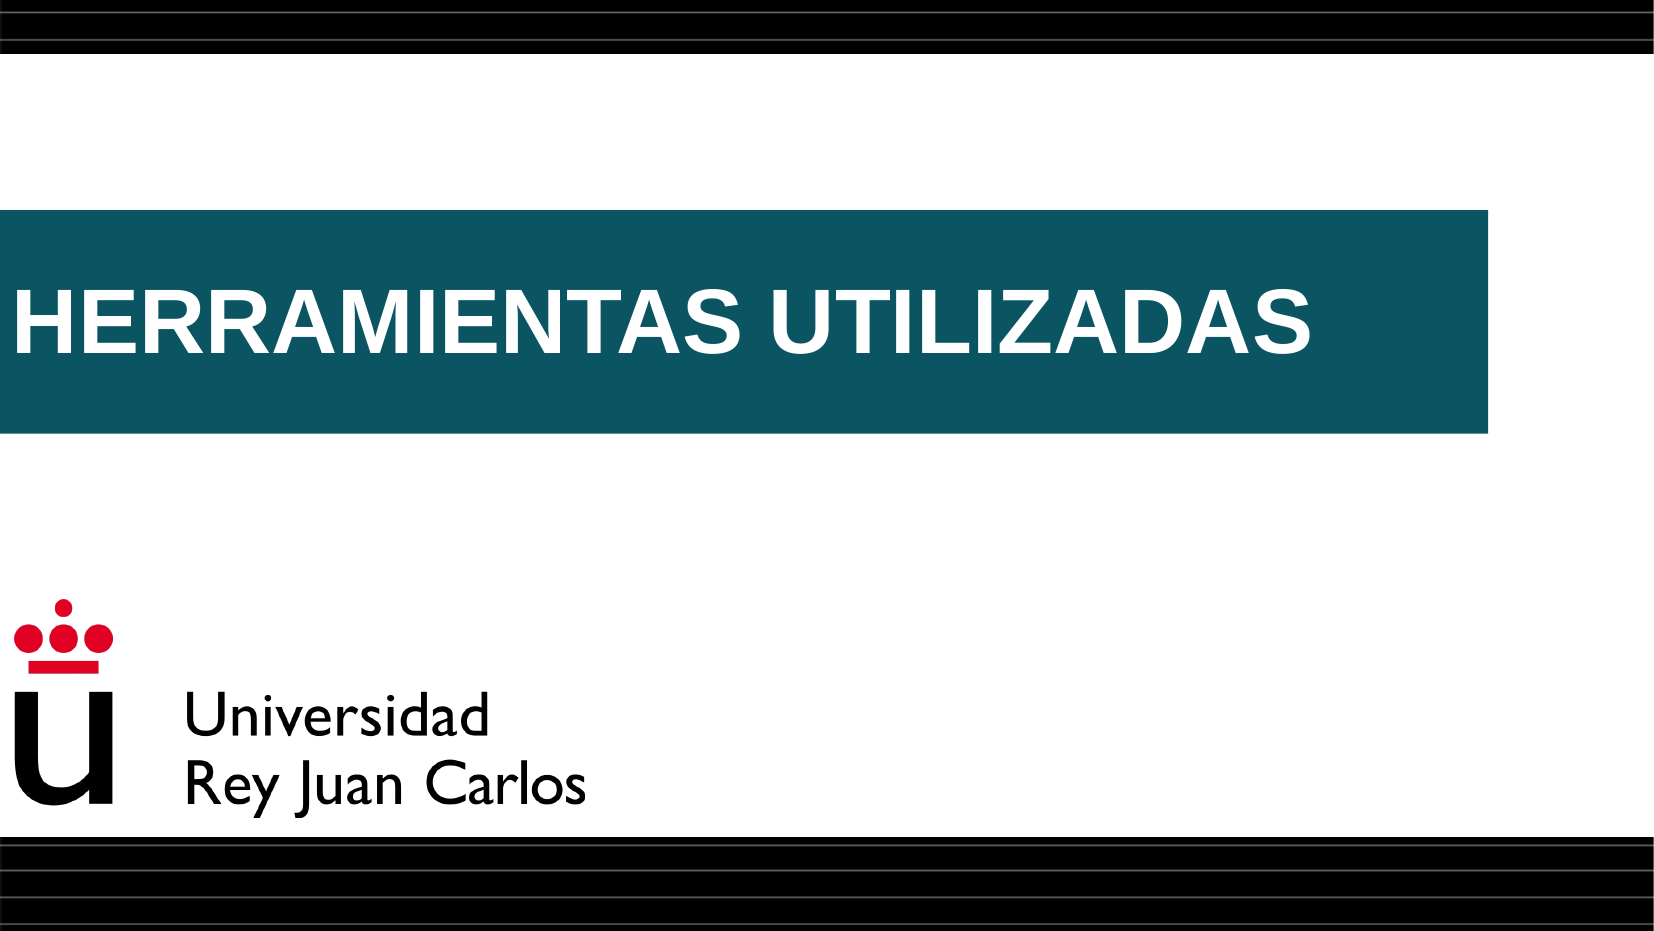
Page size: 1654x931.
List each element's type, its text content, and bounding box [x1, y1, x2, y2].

picture [14, 599, 585, 818]
picture [0, 837, 1654, 931]
picture [0, 0, 1654, 54]
title HERRAMIENTAS UTILIZADAS [0, 210, 1489, 434]
